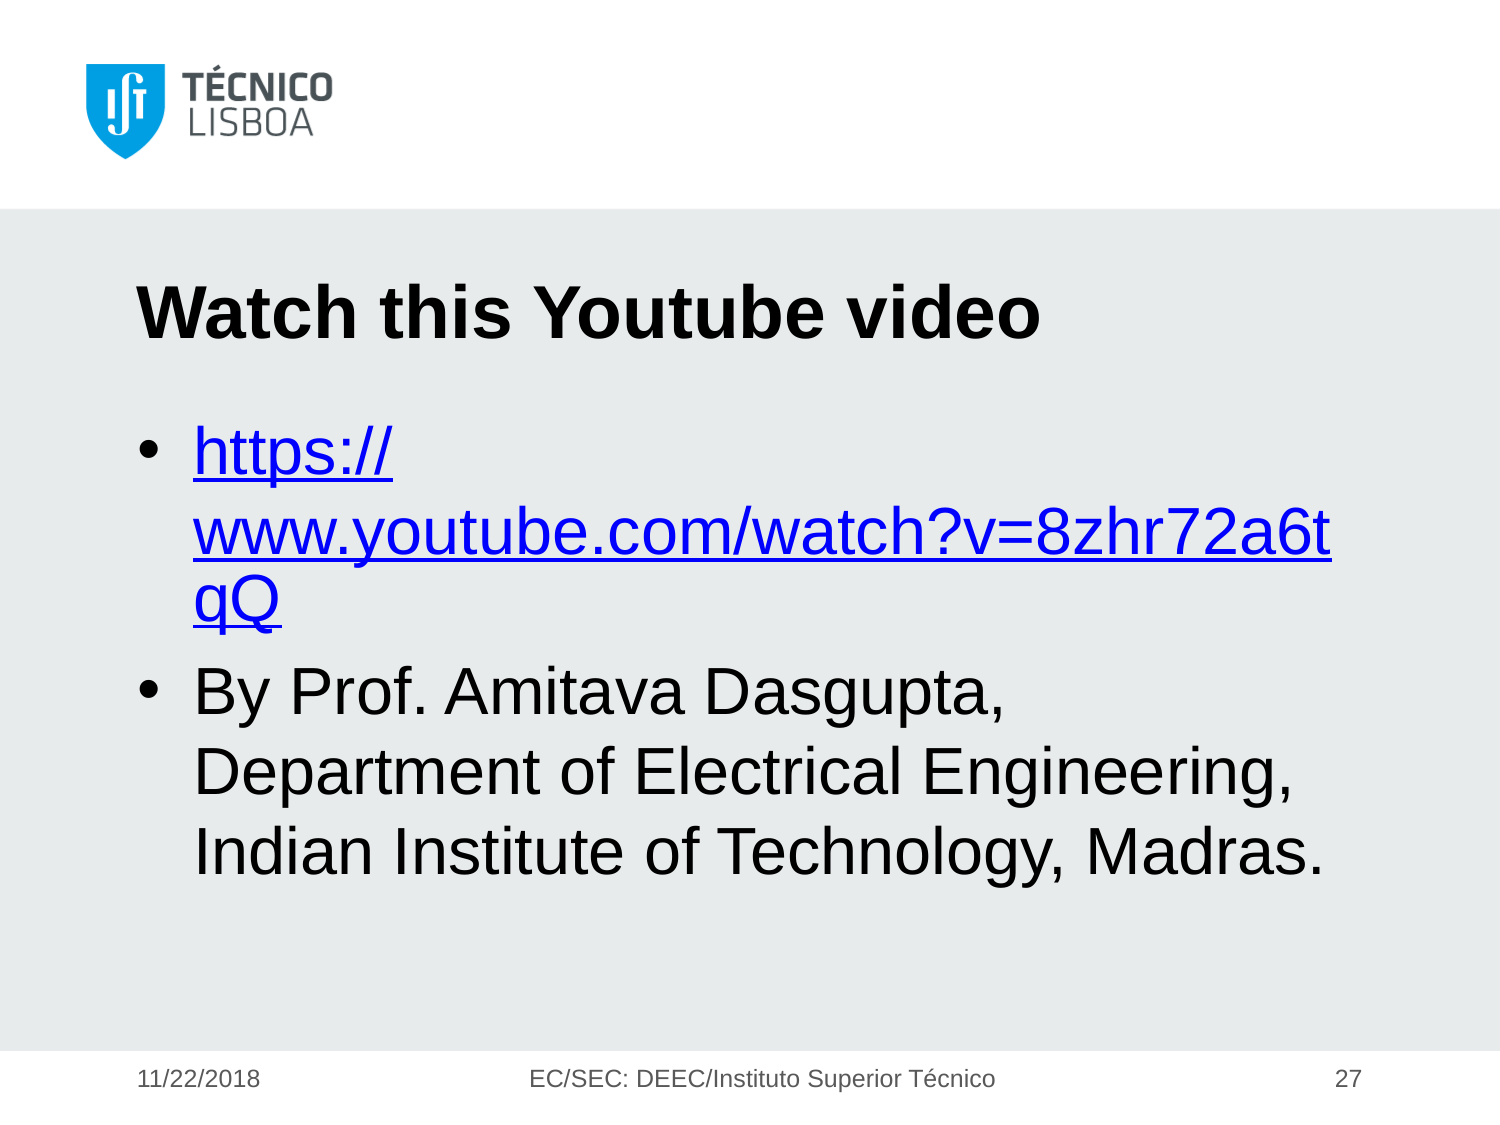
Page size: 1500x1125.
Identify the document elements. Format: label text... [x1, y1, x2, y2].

footer EC/SEC: DEEC/Instituto Superior Técnico [512, 1052, 1021, 1103]
slide_number <number> [1077, 1052, 1378, 1103]
picture [0, 0, 1500, 1125]
title Watch this Youtube video [121, 237, 1378, 381]
list https://www.youtube.com/watch?v=8zhr72a6tqQ By Prof. Amitava Dasgupta, Department of Electrical Engineering, Indian Institute of Technology, Madras. [121, 400, 1378, 1005]
slide_number 11/22/2018 [121, 1052, 425, 1103]
